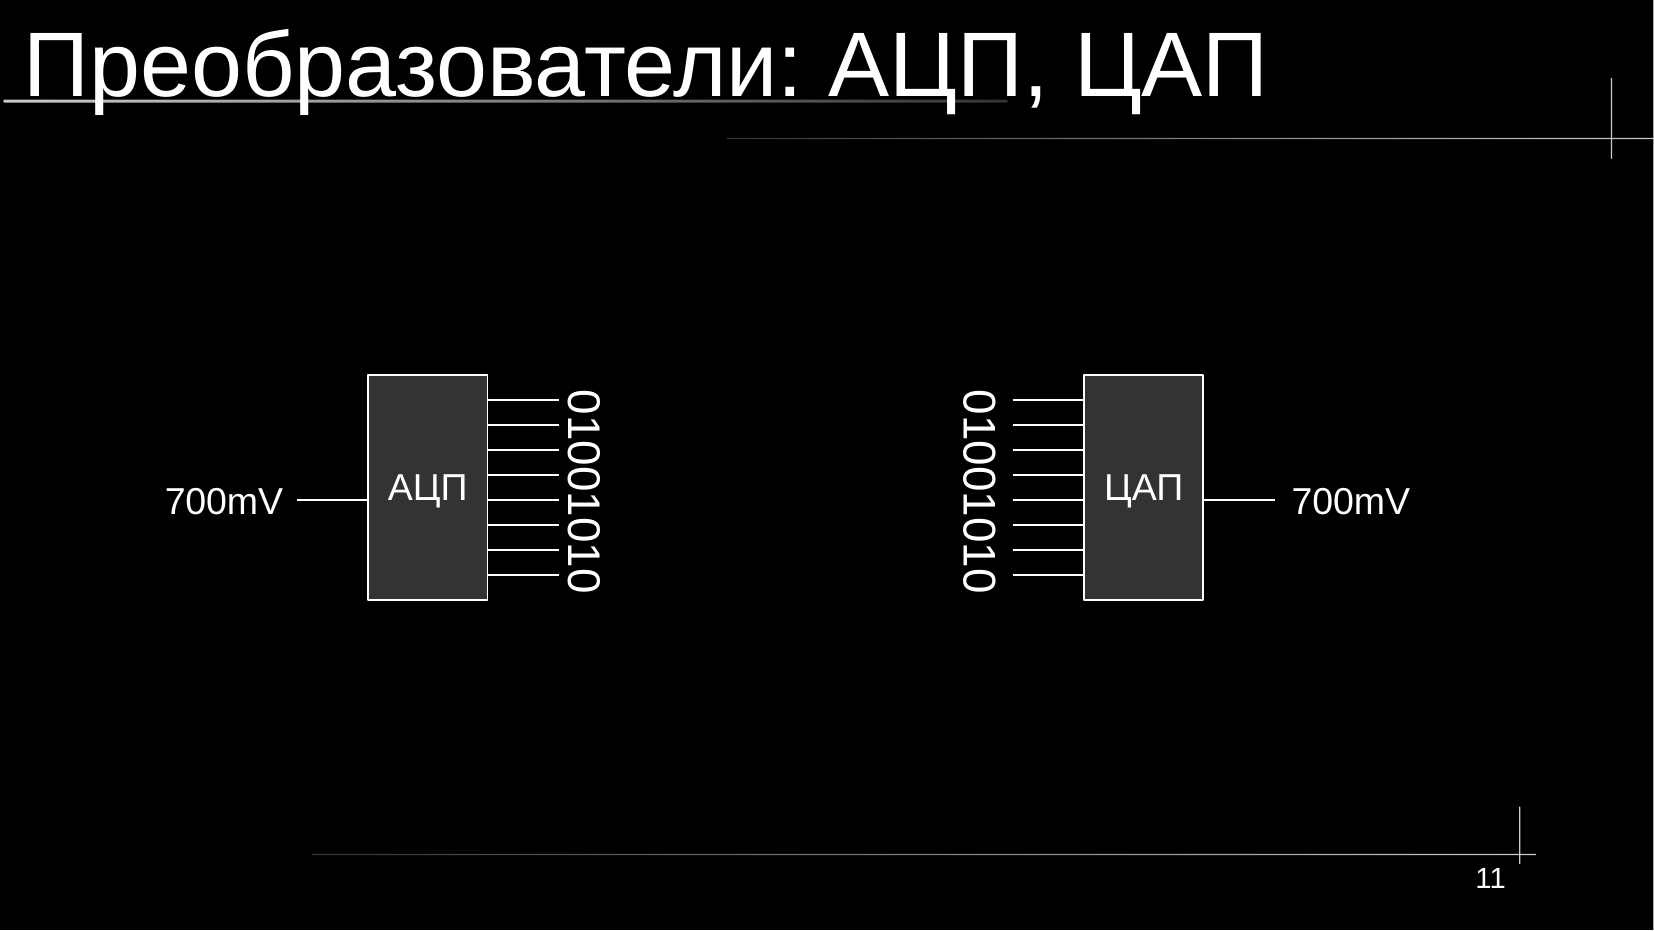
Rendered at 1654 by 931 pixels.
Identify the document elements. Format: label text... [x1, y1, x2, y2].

text_box ЦАП [1084, 375, 1204, 601]
text_box 700mV [150, 472, 299, 526]
title Преобразователи: АЦП, ЦАП [23, 11, 1589, 119]
text_box 700mV [1276, 472, 1426, 526]
text_box 01001010 [541, 375, 618, 638]
text_box АЦП [368, 375, 488, 601]
text_box 01001010 [937, 375, 1013, 638]
